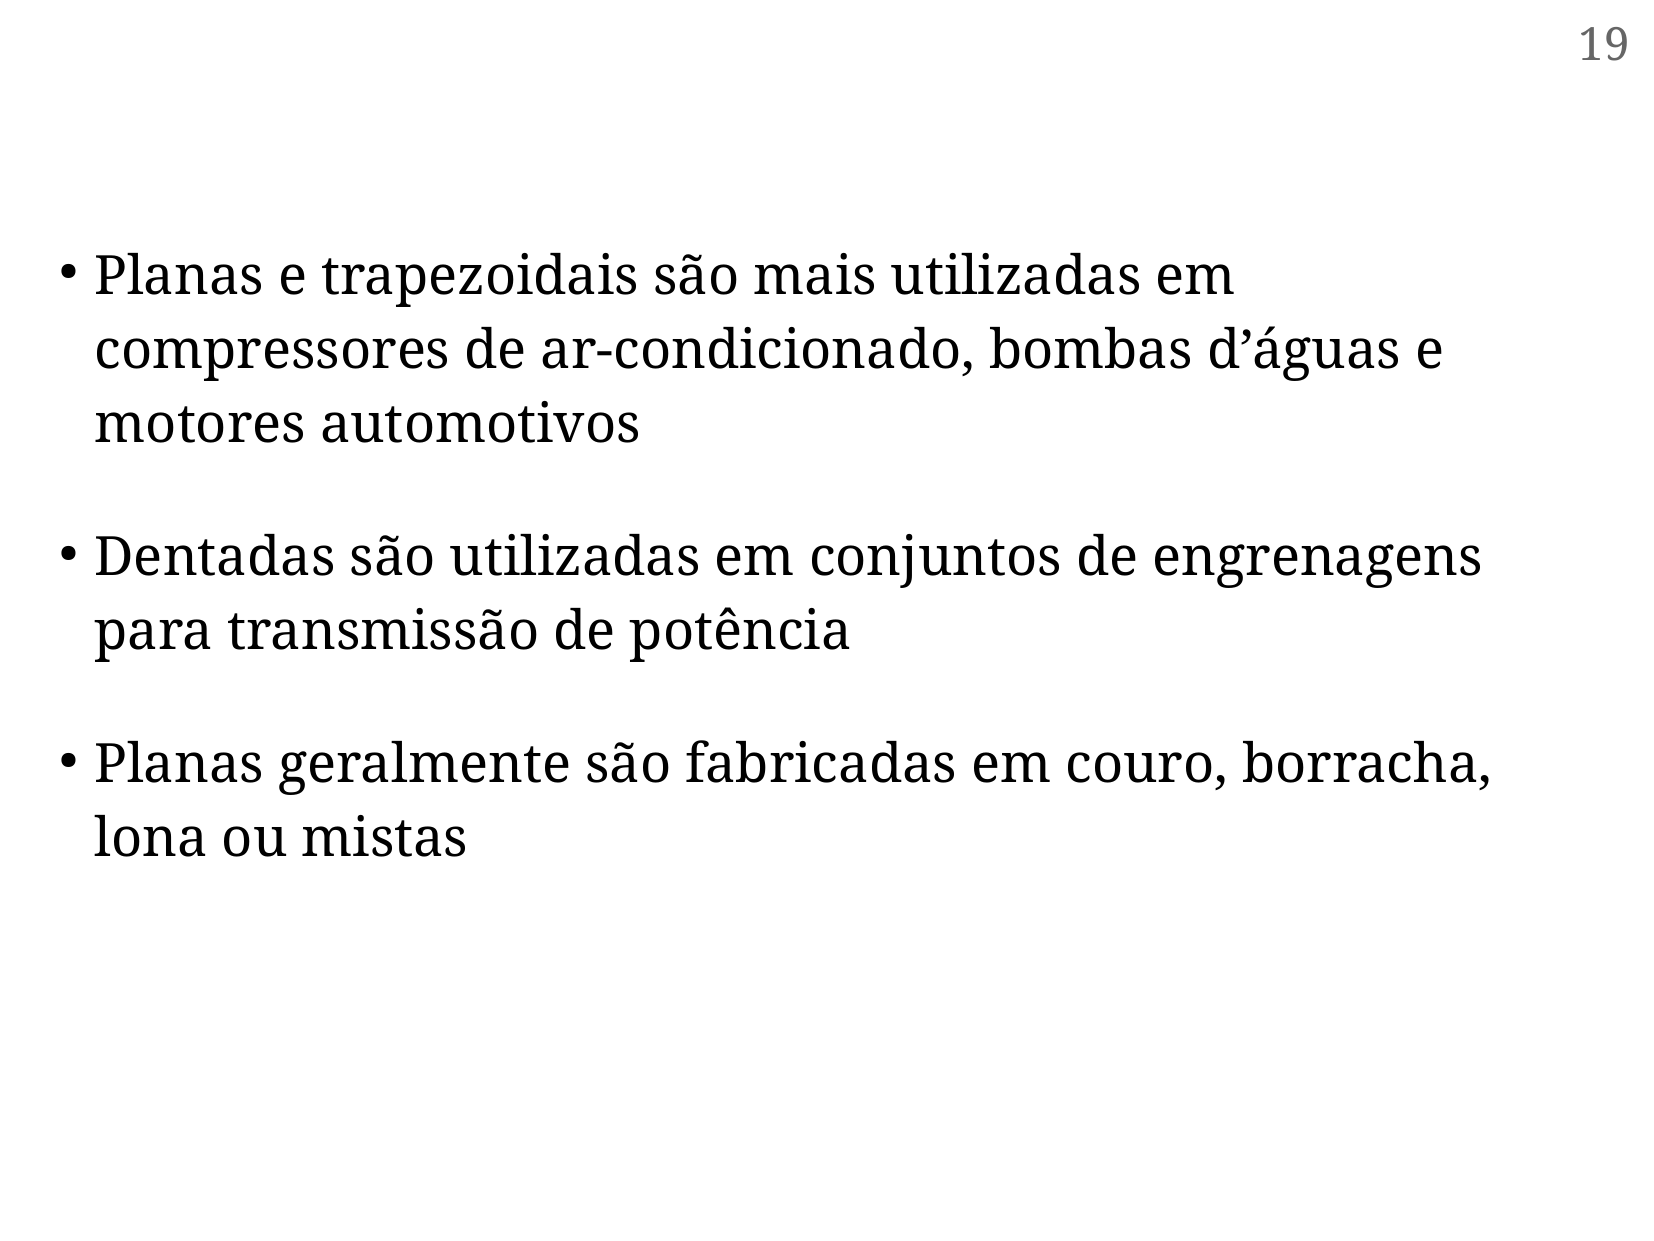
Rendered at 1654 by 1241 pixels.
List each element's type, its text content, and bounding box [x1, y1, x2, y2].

list Planas e trapezoidais são mais utilizadas em compressores de ar-condicionado, bombas d’águas e motores automotivos Dentadas são utilizadas em conjuntos de engrenagens para transmissão de potência Planas geralmente são fabricadas em couro, borracha, lona ou mistas [59, 236, 1595, 1211]
